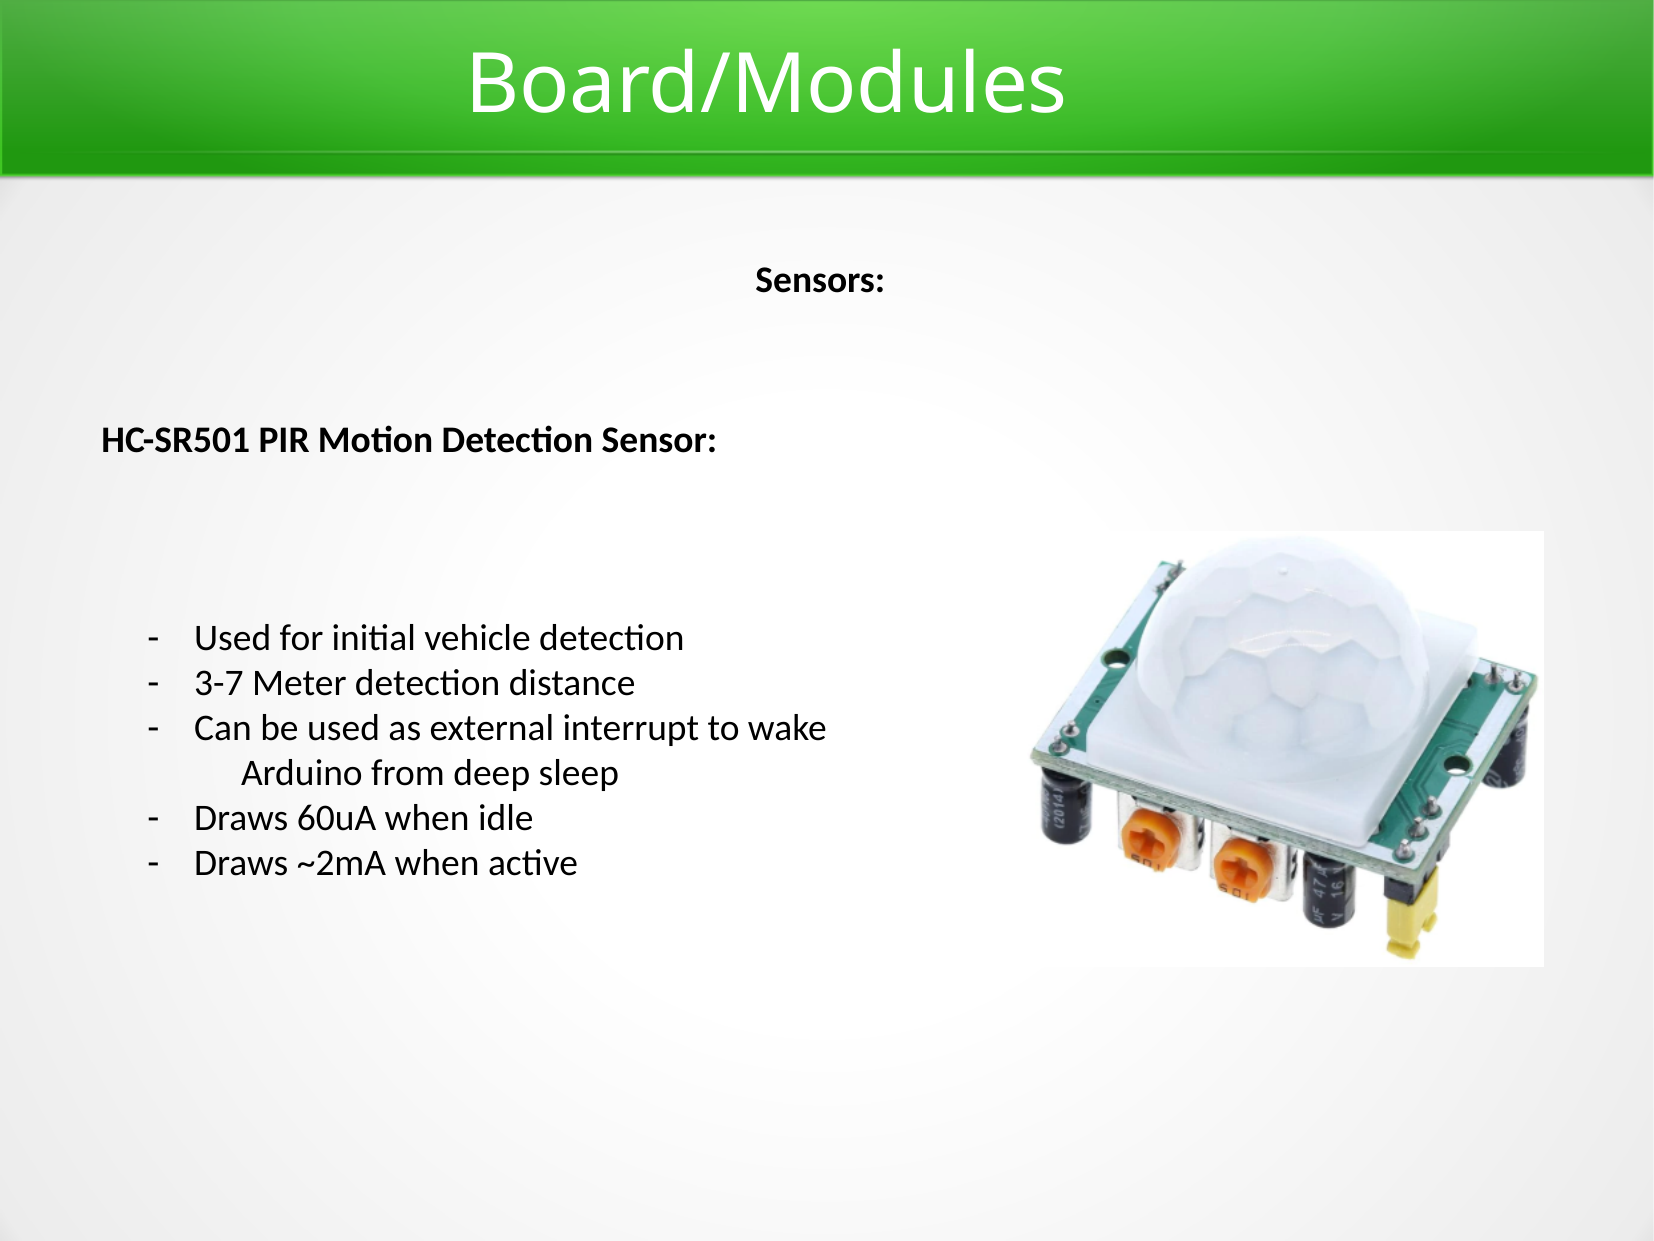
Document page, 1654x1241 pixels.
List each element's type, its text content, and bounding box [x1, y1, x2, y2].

text_box Board/Modules [450, 21, 1285, 151]
picture [0, 0, 1654, 1241]
text_box HC-SR501 PIR Motion Detection Sensor: [86, 407, 872, 513]
text_box Sensors: [740, 247, 914, 353]
text_box Used for initial vehicle detection 3-7 Meter detection distance Can be used as external interrupt to wake Arduino from deep sleep Draws 60uA when idle Draws ~2mA when active [132, 605, 872, 936]
